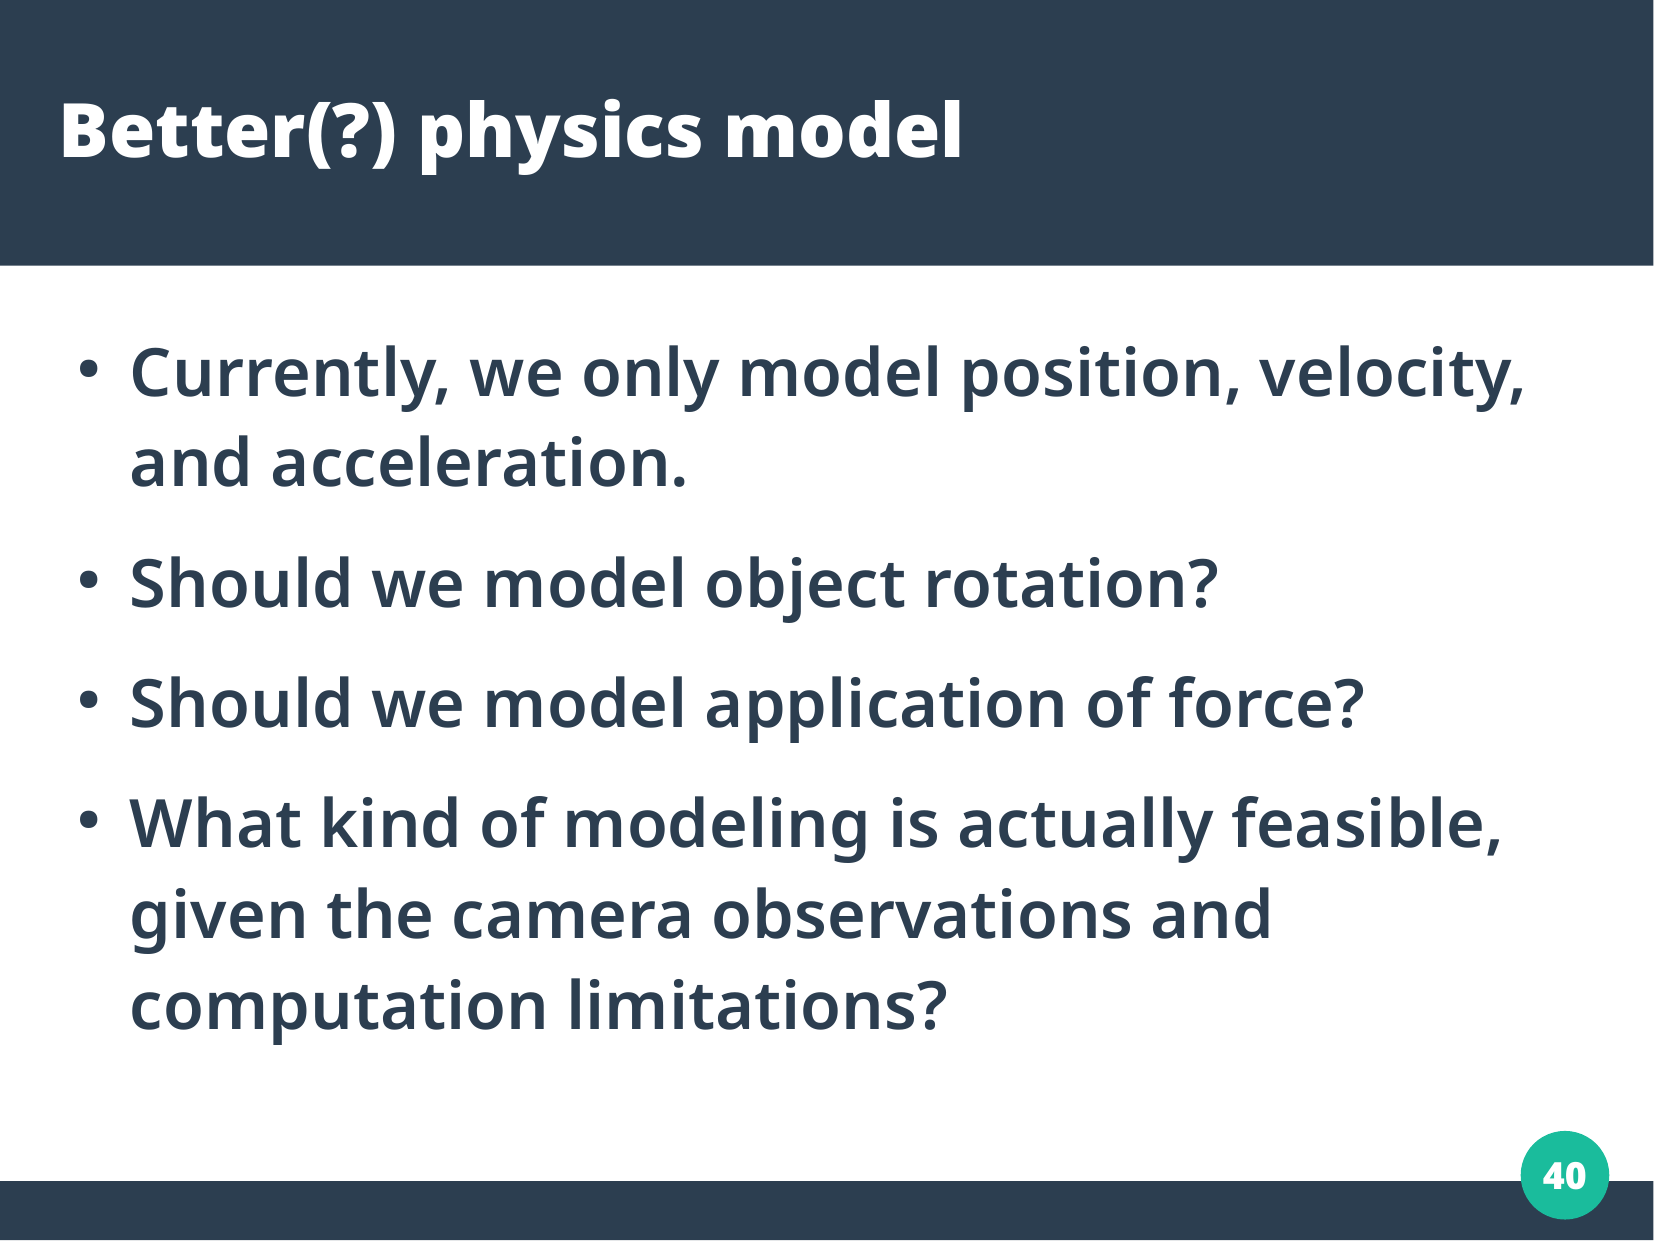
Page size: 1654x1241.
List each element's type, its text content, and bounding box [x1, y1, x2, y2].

list Currently, we only model position, velocity, and acceleration. Should we model object rotation? Should we model application of force? What kind of modeling is actually feasible, given the camera observations and computation limitations? [59, 324, 1595, 1152]
title Better(?) physics model [59, 49, 1595, 207]
